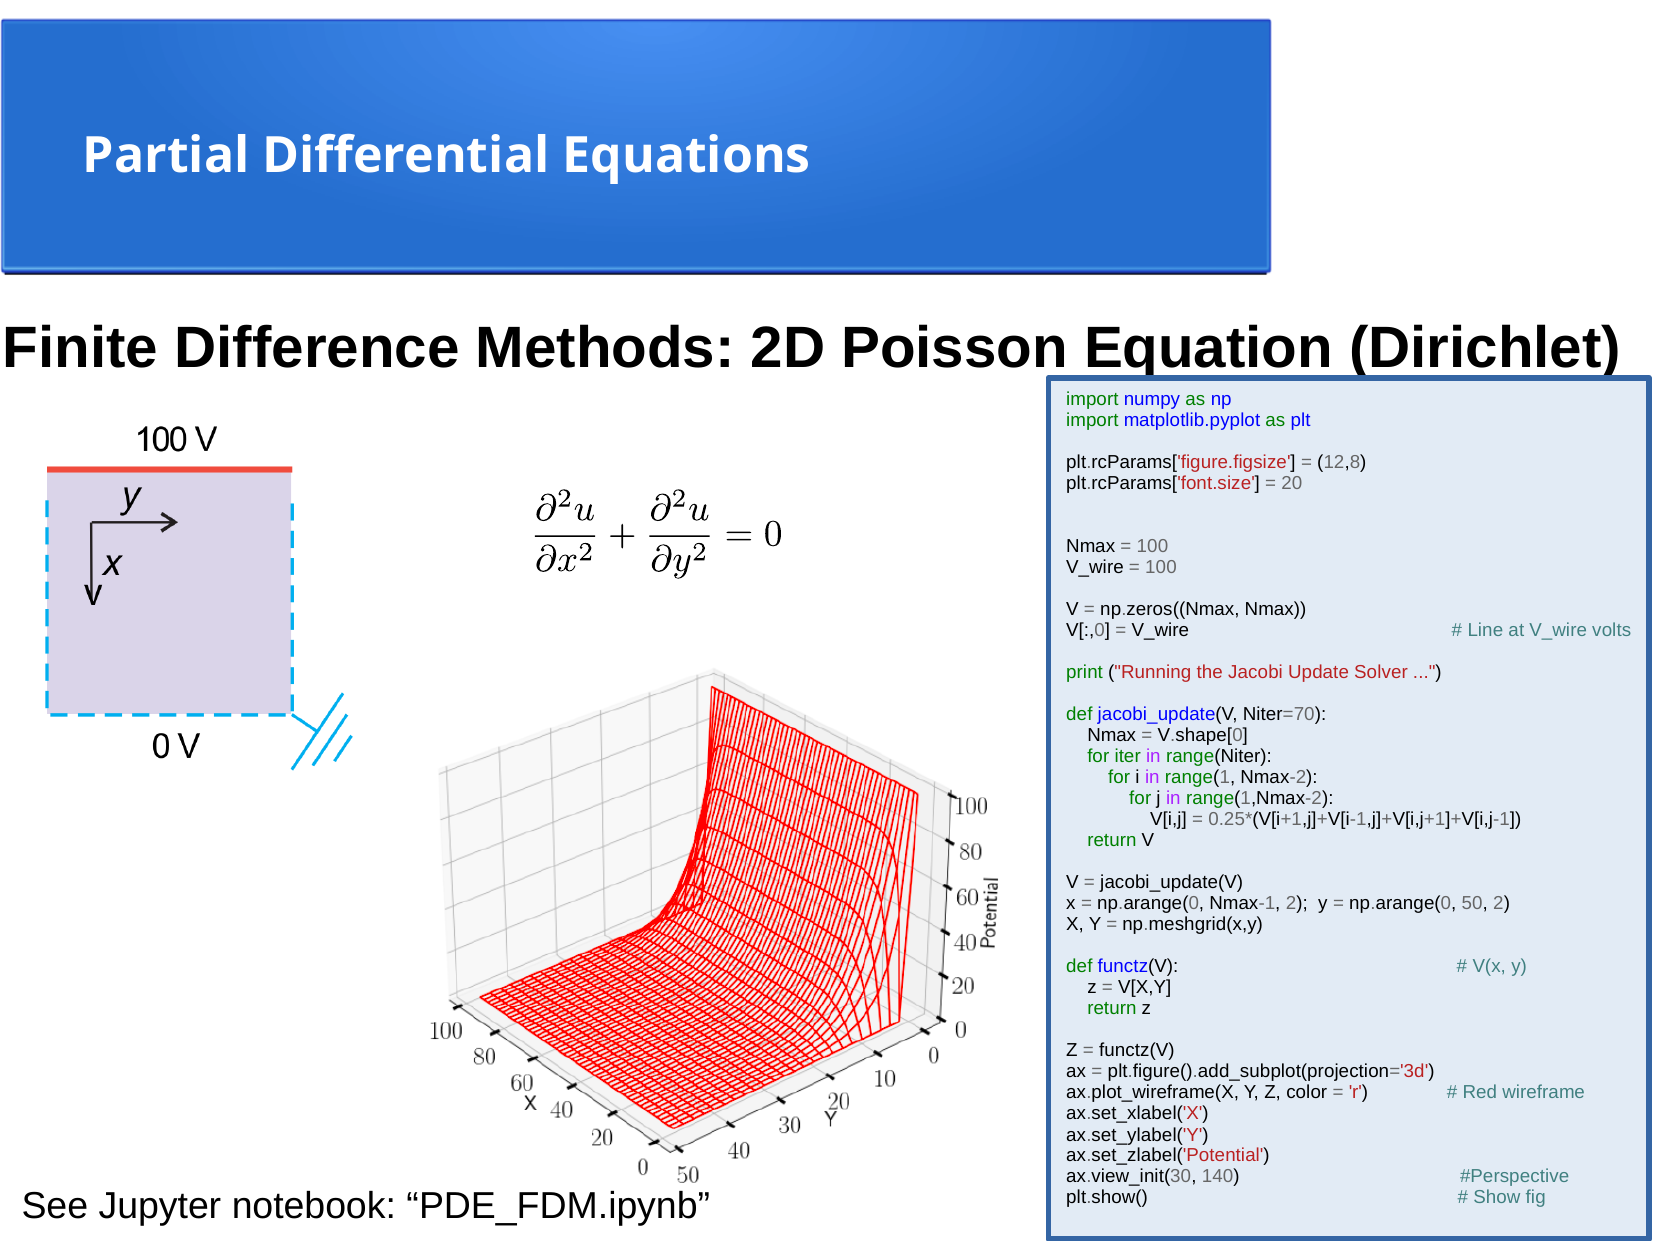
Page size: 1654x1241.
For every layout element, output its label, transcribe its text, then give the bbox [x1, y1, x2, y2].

text_box [536, 493, 557, 522]
text_box See Jupyter notebook: “PDE_FDM.ipynb” [6, 1177, 796, 1235]
text_box [693, 542, 706, 561]
picture [388, 641, 1035, 1214]
text_box [557, 554, 577, 572]
text_box [558, 489, 571, 507]
text_box [689, 503, 709, 521]
text_box [673, 489, 685, 507]
text_box [651, 544, 672, 572]
picture [0, 17, 1275, 281]
text_box [579, 542, 592, 561]
text_box import numpy as np import matplotlib.pyplot as plt plt.rcParams['figure.figsize'] = (12,8) plt.rcParams['font.size'] = 20 Nmax = 100 V_wire = 100 V = np.zeros((Nmax, Nmax)) V[:,0] = V_wire # Line at V_wire volts print ("Running the Jacobi Update Solver ...") def jacobi_update(V, Niter=70): Nmax = V.shape[0] for iter in range(Niter): for i in range(1, Nmax-2): for j in range(1,Nmax-2): V[i,j] = 0.25*(V[i+1,j]+V[i-1,j]+V[i,j+1]+V[i,j-1]) return V V = jacobi_update(V) x = np.arange(0, Nmax-1, 2); y = np.arange(0, 50, 2) X, Y = np.meshgrid(x,y) def functz(V): # V(x, y) z = V[X,Y] return z Z = functz(V) ax = plt.figure().add_subplot(projection='3d') ax.plot_wireframe(X, Y, Z, color = 'r') # Red wireframe ax.set_xlabel('X') ax.set_ylabel('Y') ax.set_zlabel('Potential') ax.view_init(30, 140) #Perspective plt.show() # Show fig [1048, 377, 1649, 1240]
text_box [536, 544, 557, 572]
text_box [765, 520, 781, 547]
text_box Finite Difference Methods: 2D Poisson Equation (Dirichlet) [0, 301, 1187, 736]
text_box Partial Differential Equations [82, 49, 1570, 256]
text_box [574, 503, 594, 521]
text_box [609, 523, 635, 549]
text_box [651, 493, 671, 522]
text_box [673, 554, 691, 579]
picture [30, 413, 361, 783]
